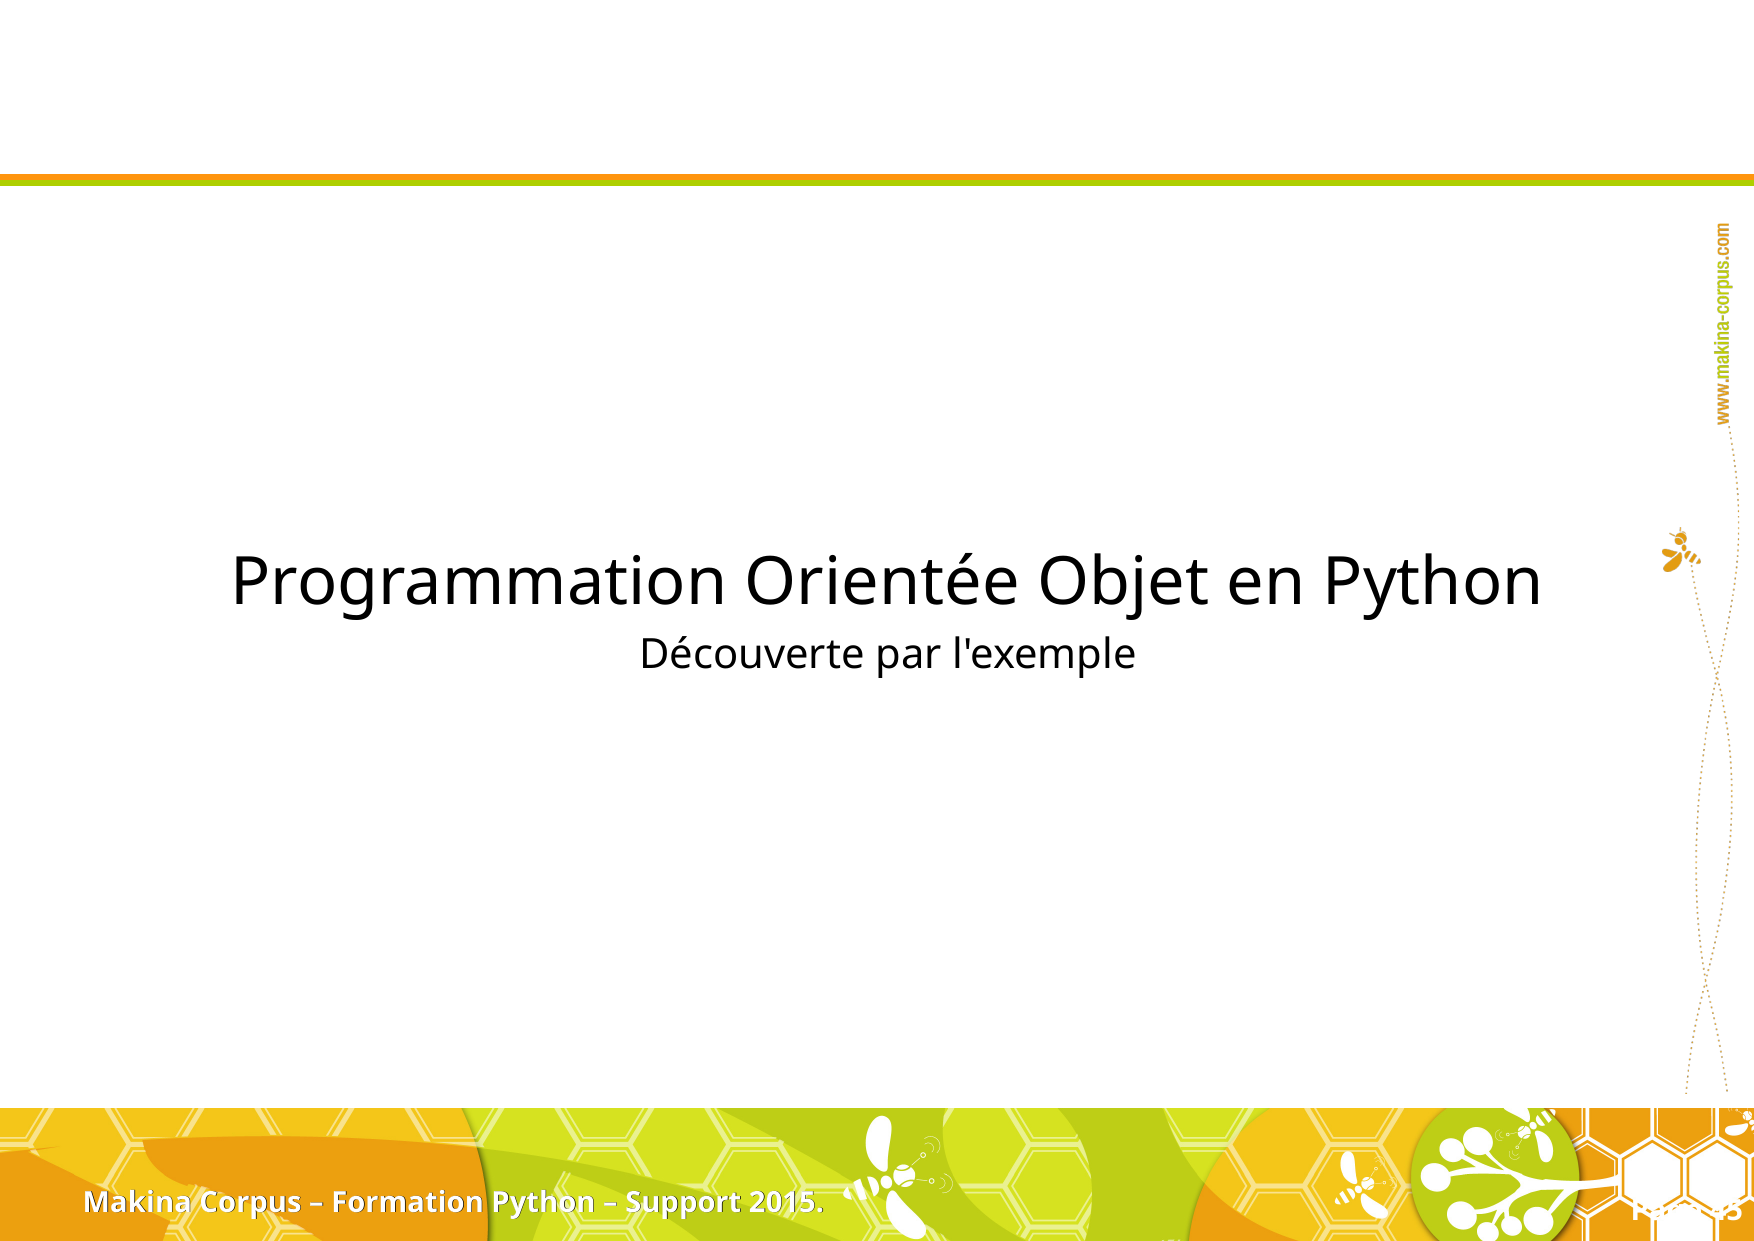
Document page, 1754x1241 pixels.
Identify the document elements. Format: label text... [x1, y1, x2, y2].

title Programmation Orientée Objet en Python Découverte par l'exemple [98, 543, 1678, 672]
picture [1639, 203, 1754, 1093]
picture [0, 1108, 1754, 1241]
